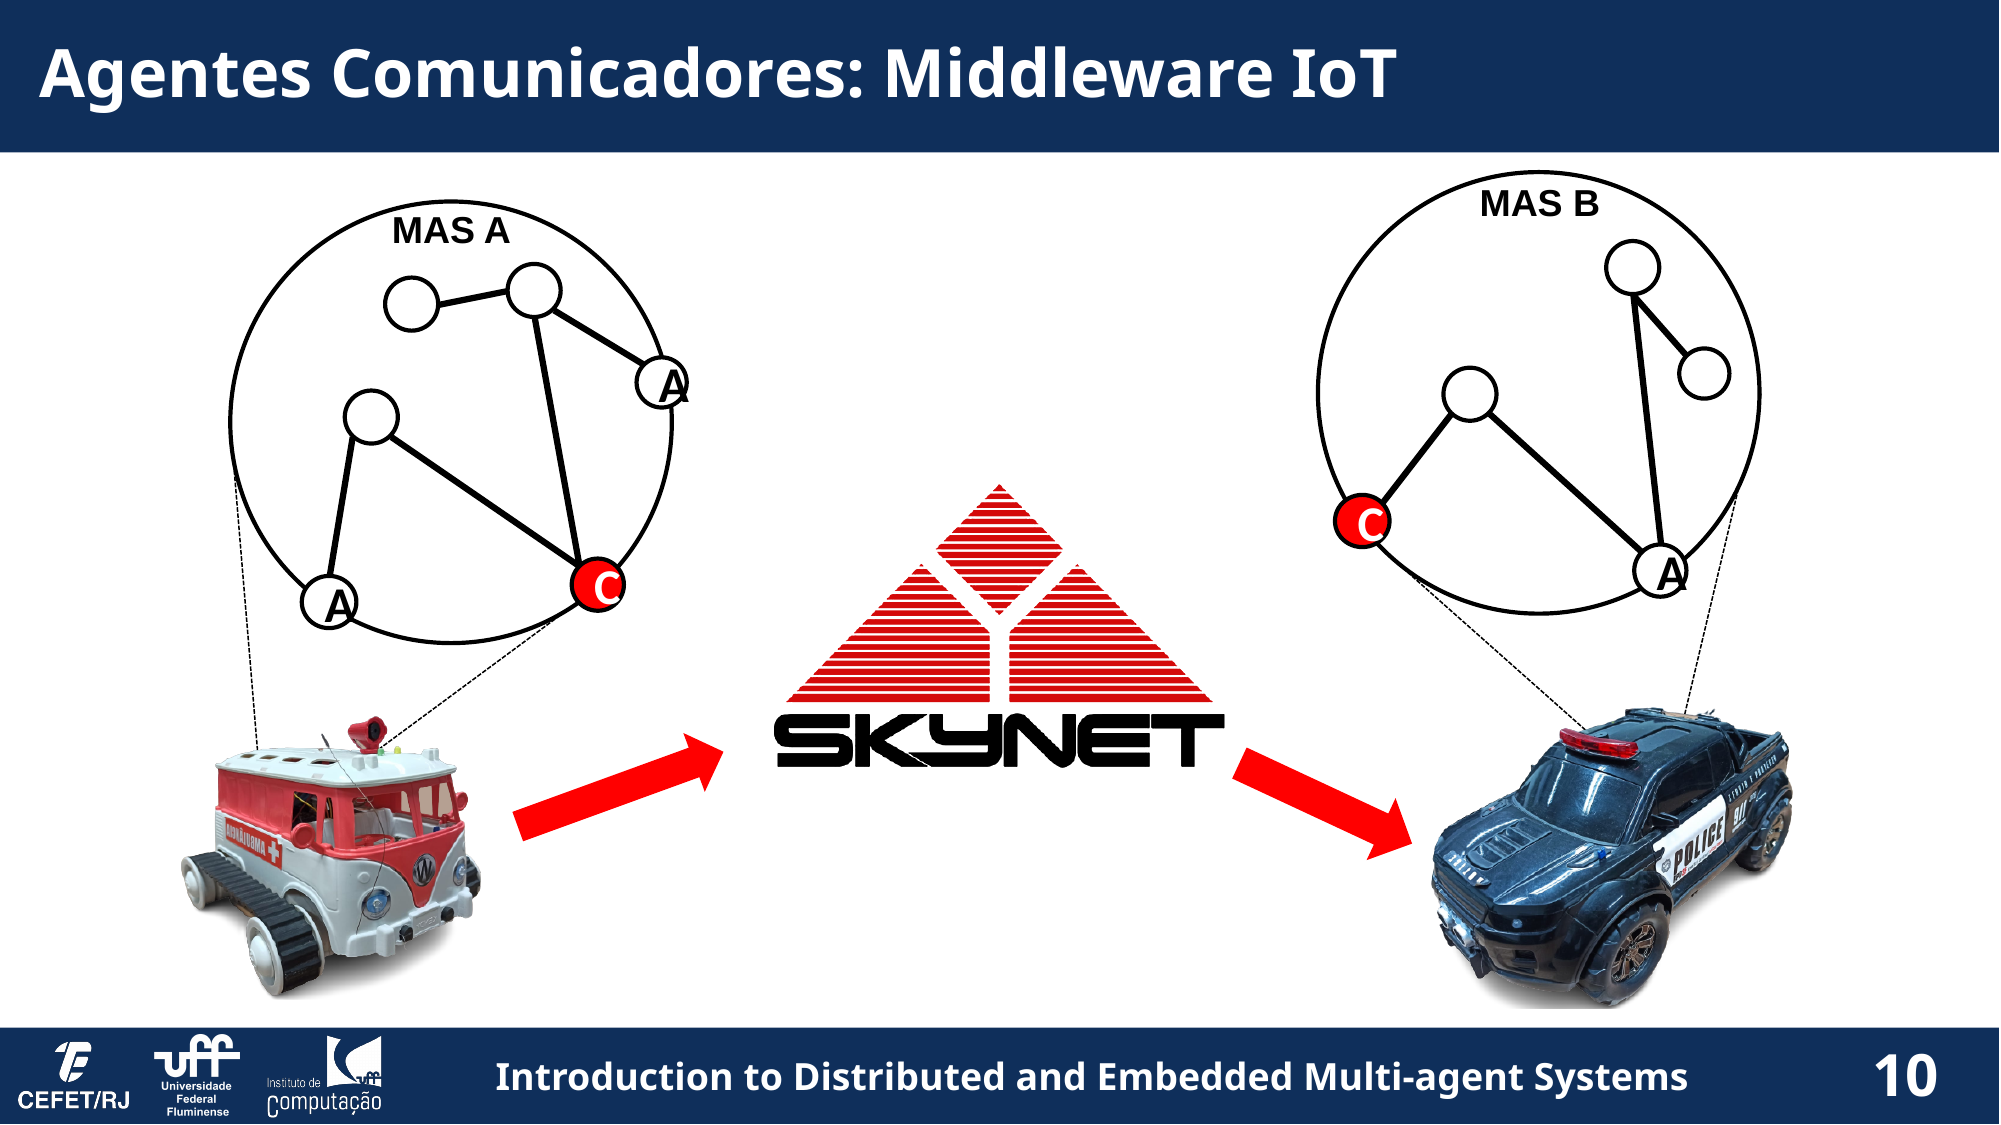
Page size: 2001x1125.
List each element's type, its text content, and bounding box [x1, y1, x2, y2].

text_box [1232, 747, 1413, 861]
picture [18, 1021, 129, 1125]
text_box A [301, 576, 357, 629]
text_box C [1334, 494, 1390, 548]
text_box [230, 214, 672, 644]
text_box Agentes Comunicadores: Middleware IoT [25, 23, 1999, 119]
picture [176, 714, 486, 1000]
picture [761, 464, 1236, 775]
text_box A [1667, 565, 1676, 578]
picture [265, 1033, 383, 1118]
text_box MAS B [1464, 172, 1616, 232]
text_box [1317, 185, 1760, 614]
picture [153, 1033, 241, 1121]
picture [1425, 704, 1798, 1009]
text_box A [636, 357, 687, 408]
text_box [512, 732, 724, 842]
text_box A [335, 597, 344, 610]
text_box MAS A [377, 198, 527, 259]
text_box A [1634, 544, 1687, 597]
text_box C [571, 558, 624, 611]
text_box A [669, 377, 678, 390]
